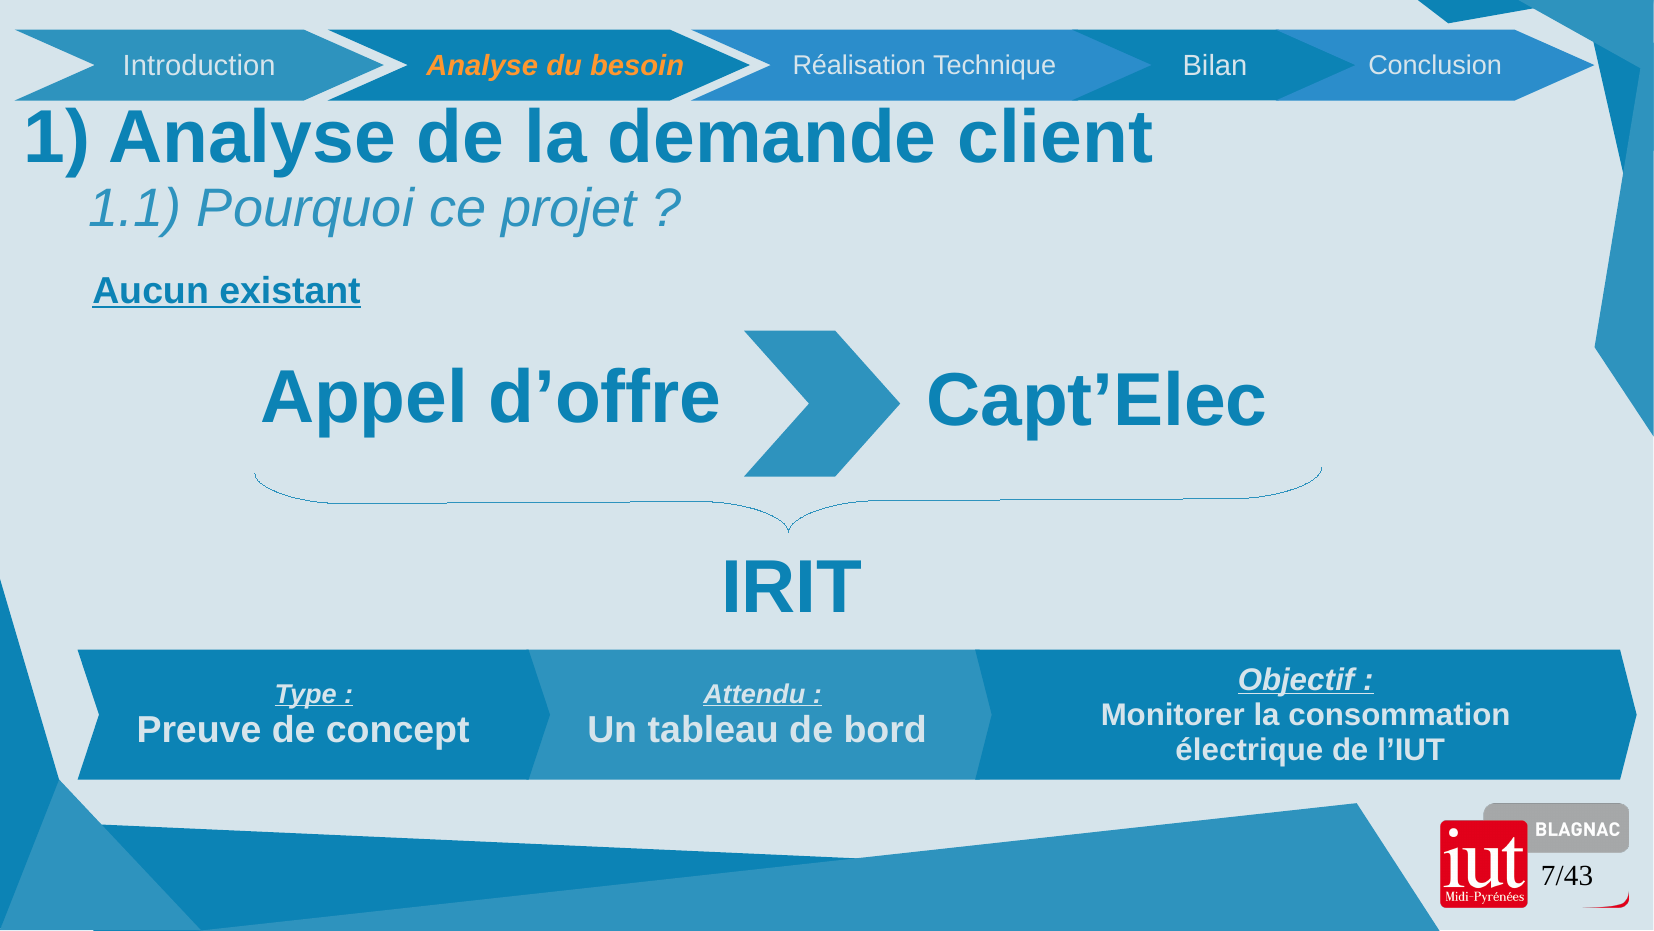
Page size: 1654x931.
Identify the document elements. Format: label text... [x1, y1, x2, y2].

title Appel d’offre [260, 354, 771, 454]
text_box Objectif : Monitorer la consommation électrique de l’IUT [975, 649, 1637, 780]
text_box [744, 330, 901, 477]
text_box Analyse du besoin [327, 29, 751, 101]
title 1) Analyse de la demande client [23, 94, 1512, 179]
picture [1440, 803, 1629, 908]
title IRIT [713, 544, 870, 638]
title Capt’Elec [926, 356, 1322, 451]
text_box Conclusion [1275, 29, 1595, 101]
text_box Aucun existant [77, 262, 378, 319]
text_box Bilan [1071, 29, 1353, 101]
text_box Attendu : Un tableau de bord [529, 649, 991, 780]
title 1.1) Pourquoi ce projet ? [88, 177, 1388, 238]
text_box Introduction [14, 29, 384, 101]
text_box Réalisation Technique [690, 29, 1149, 101]
text_box Type : Preuve de concept [77, 649, 551, 780]
